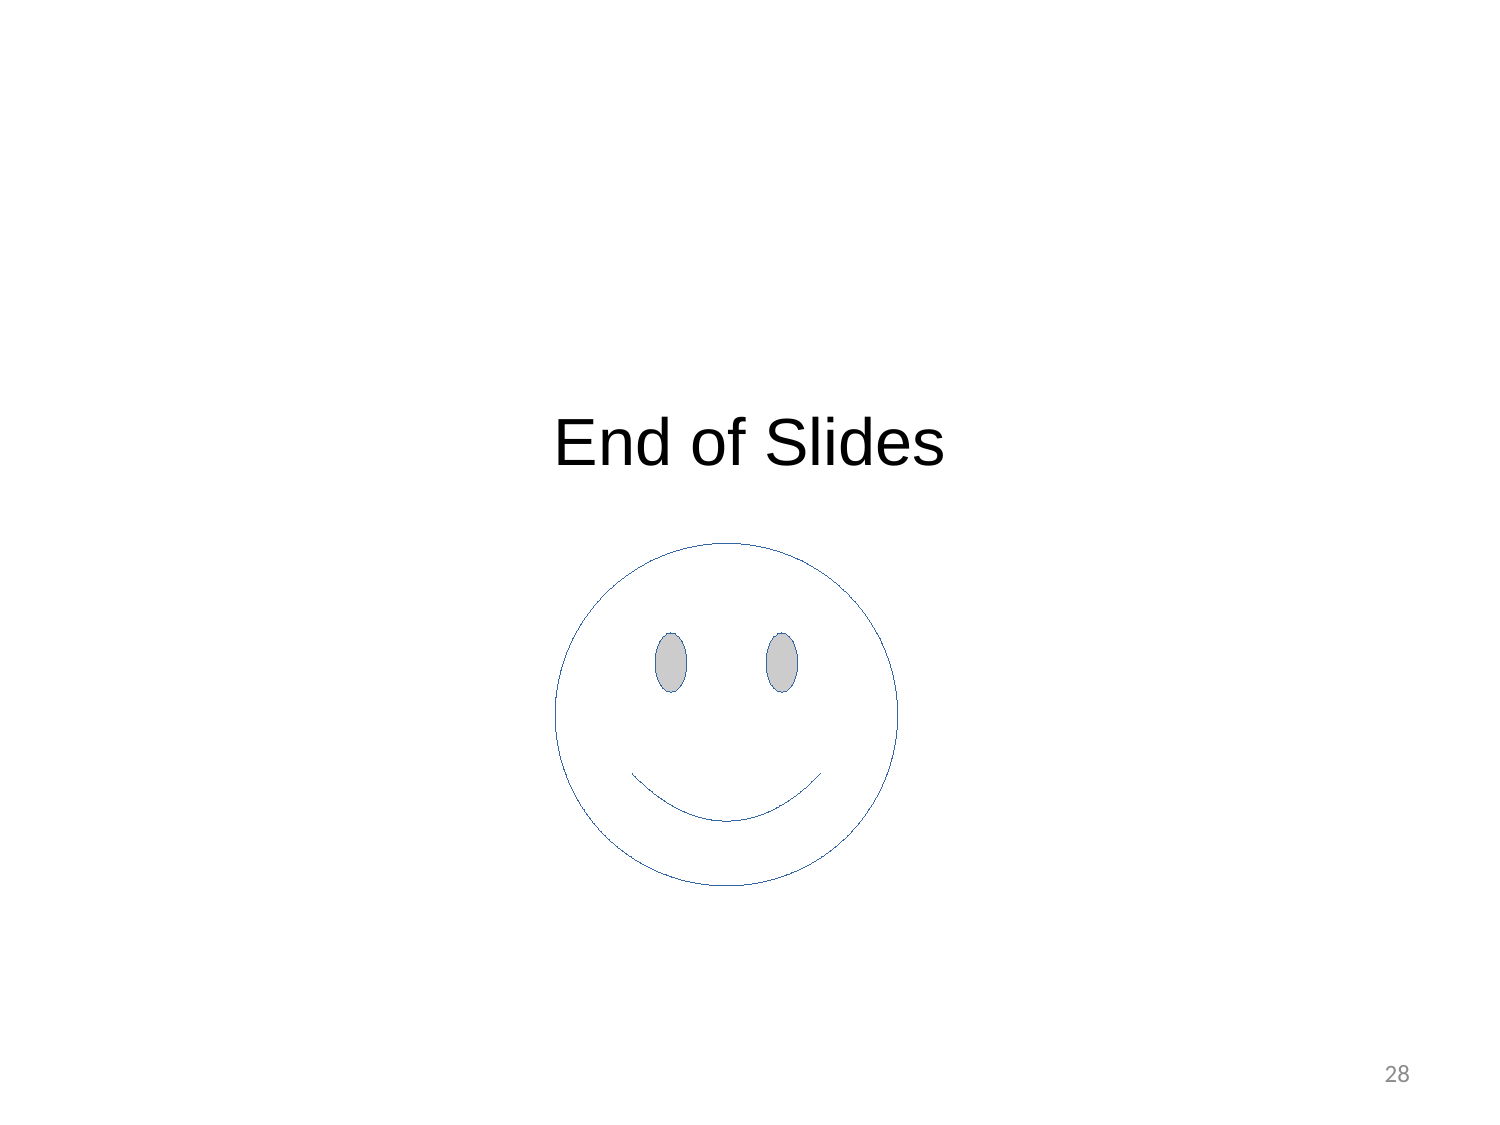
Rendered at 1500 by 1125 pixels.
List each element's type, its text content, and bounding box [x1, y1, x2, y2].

text_box [555, 543, 898, 886]
subtitle End of Slides [75, 45, 1425, 915]
